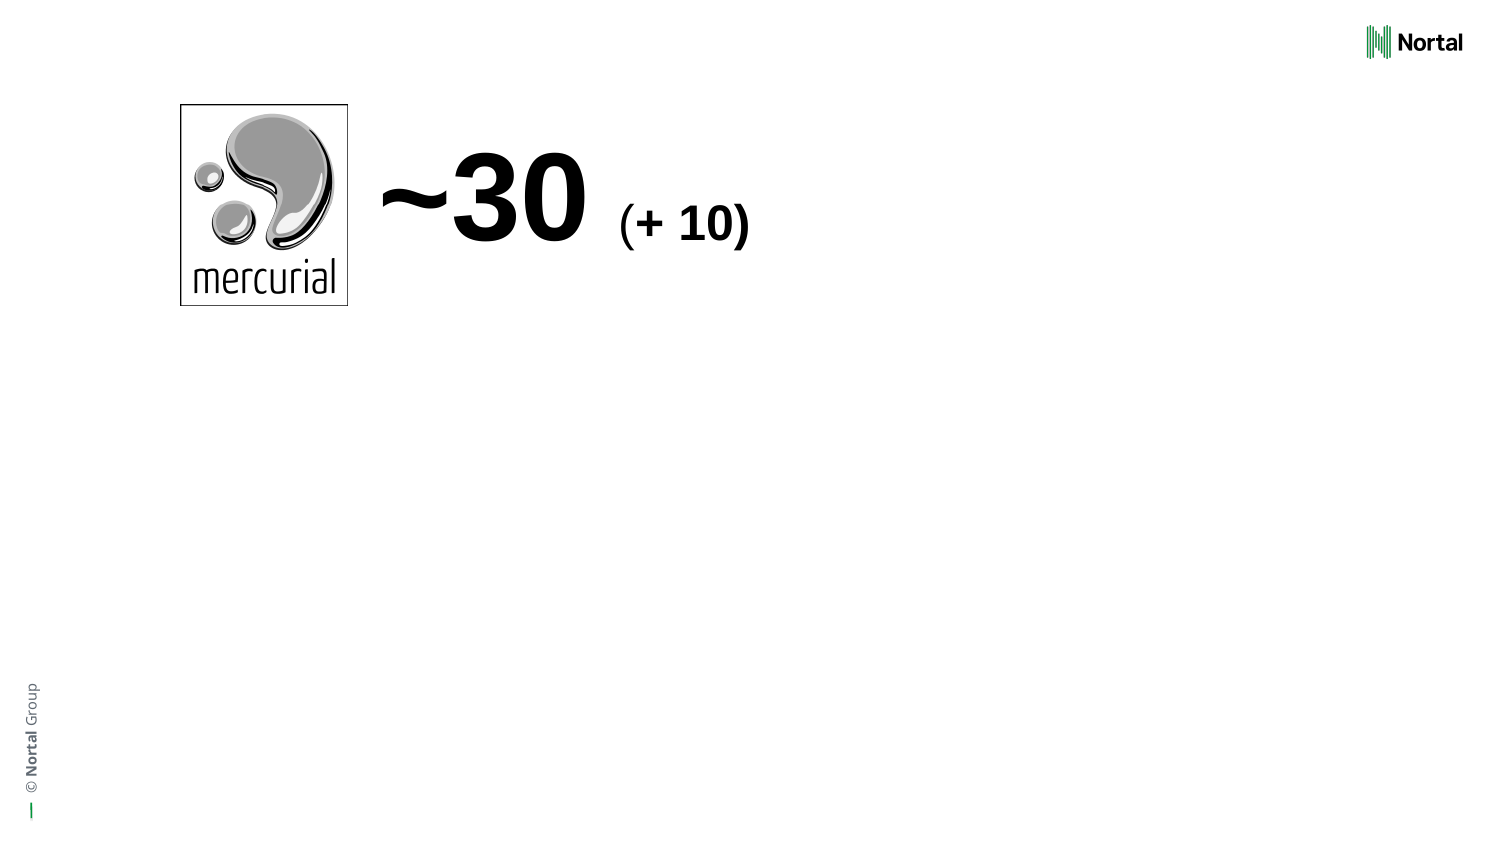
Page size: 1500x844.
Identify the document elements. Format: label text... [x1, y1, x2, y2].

picture [180, 104, 348, 306]
text_box ~30 (+ 10) [363, 120, 766, 275]
